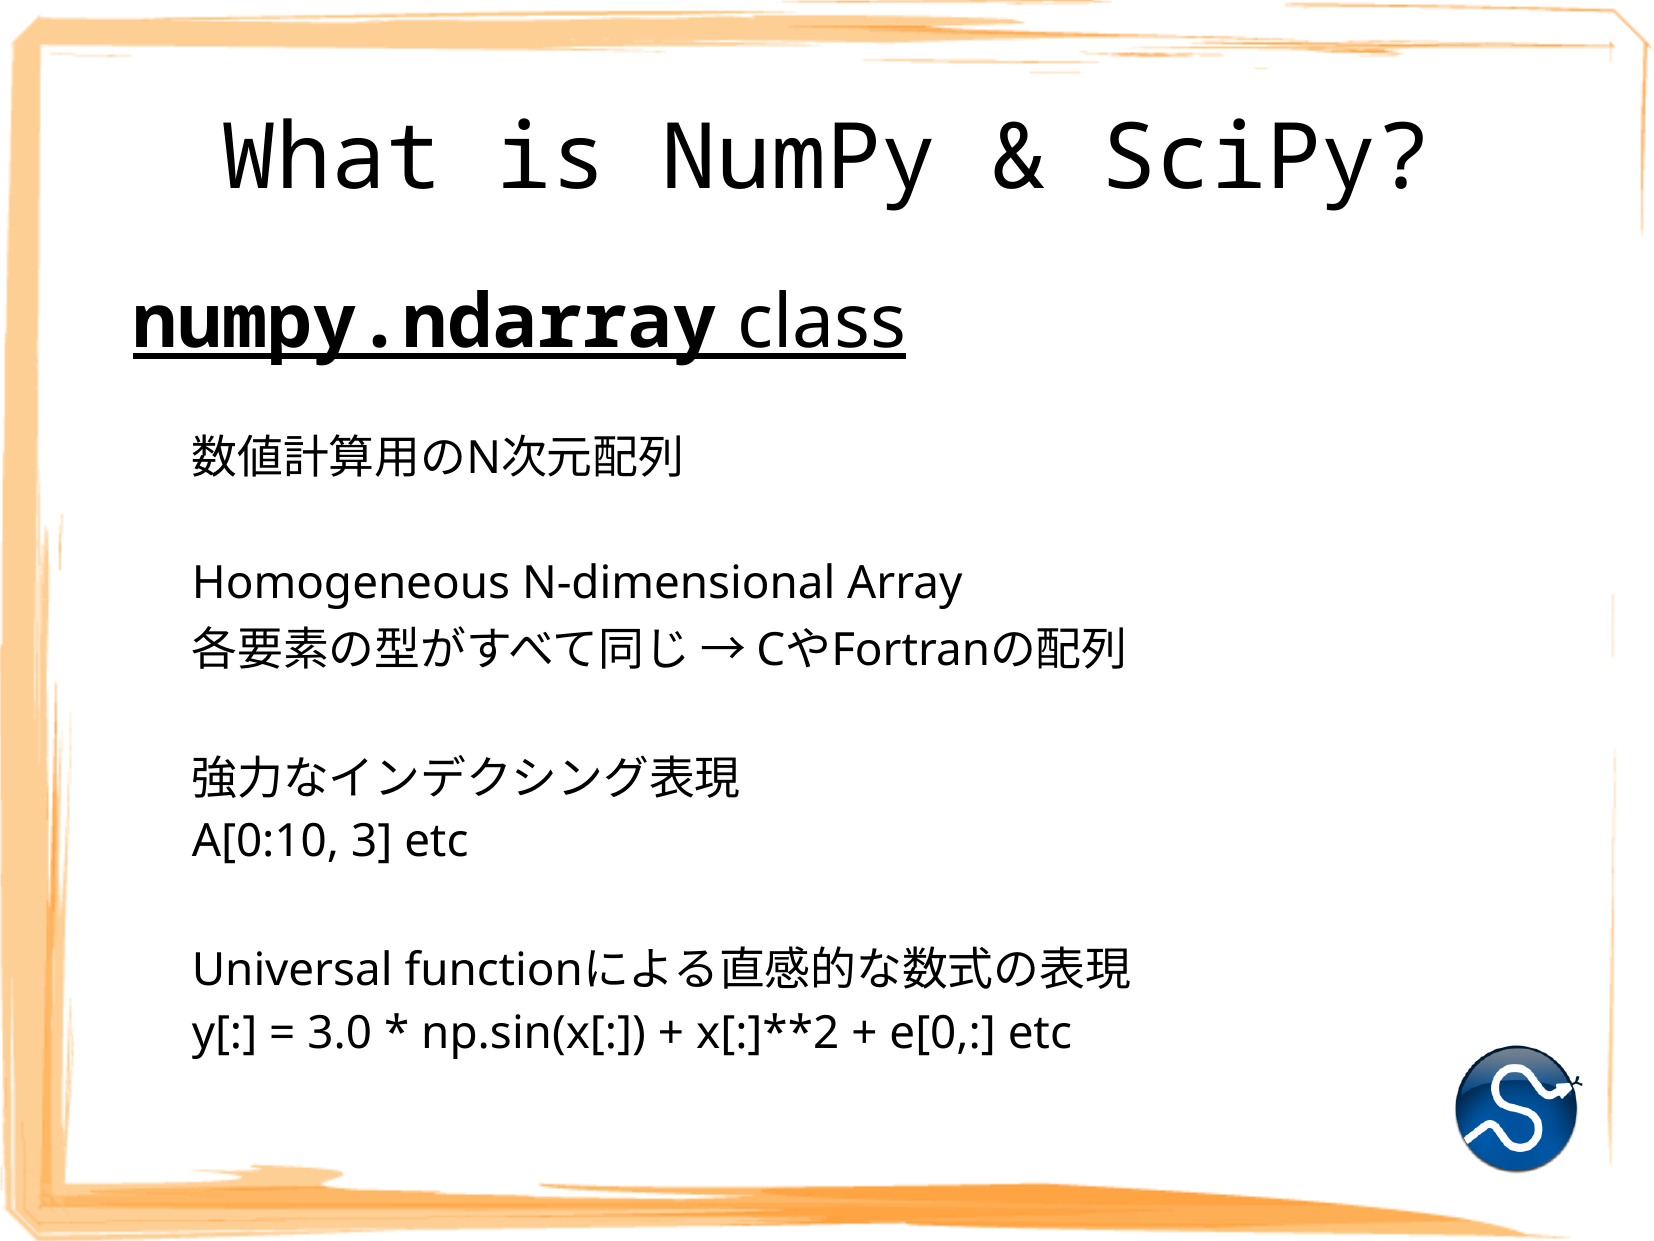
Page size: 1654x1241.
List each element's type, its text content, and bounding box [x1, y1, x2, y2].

text_box numpy.ndarray class [118, 259, 925, 356]
text_box 数値計算用のN次元配列 Homogeneous N-dimensional Array 各要素の型がすべて同じ → CやFortranの配列 強力なインデクシング表現 A[0:10, 3] etc Universal functionによる直感的な数式の表現 y[:] = 3.0 * np.sin(x[:]) + x[:]**2 + e[0,:] etc [177, 413, 1117, 1024]
title What is NumPy & SciPy? [82, 49, 1571, 257]
picture [0, 0, 1654, 1241]
